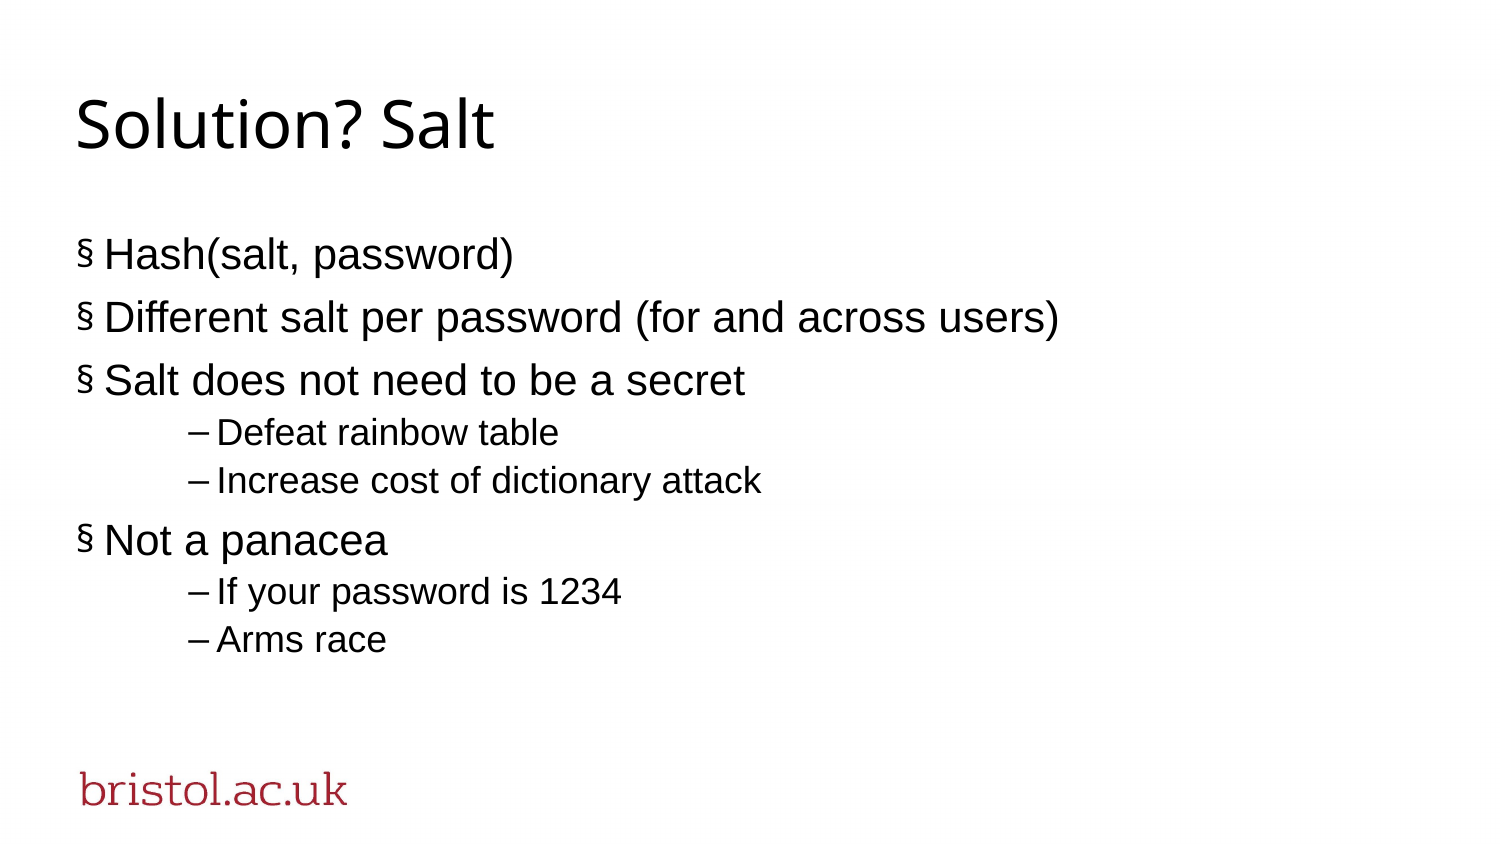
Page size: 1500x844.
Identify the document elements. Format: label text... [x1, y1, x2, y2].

list Hash(salt, password) Different salt per password (for and across users) Salt does not need to be a secret Defeat rainbow table Increase cost of dictionary attack Not a panacea If your password is 1234 Arms race [60, 224, 1440, 699]
title Solution? Salt [60, 44, 1440, 209]
